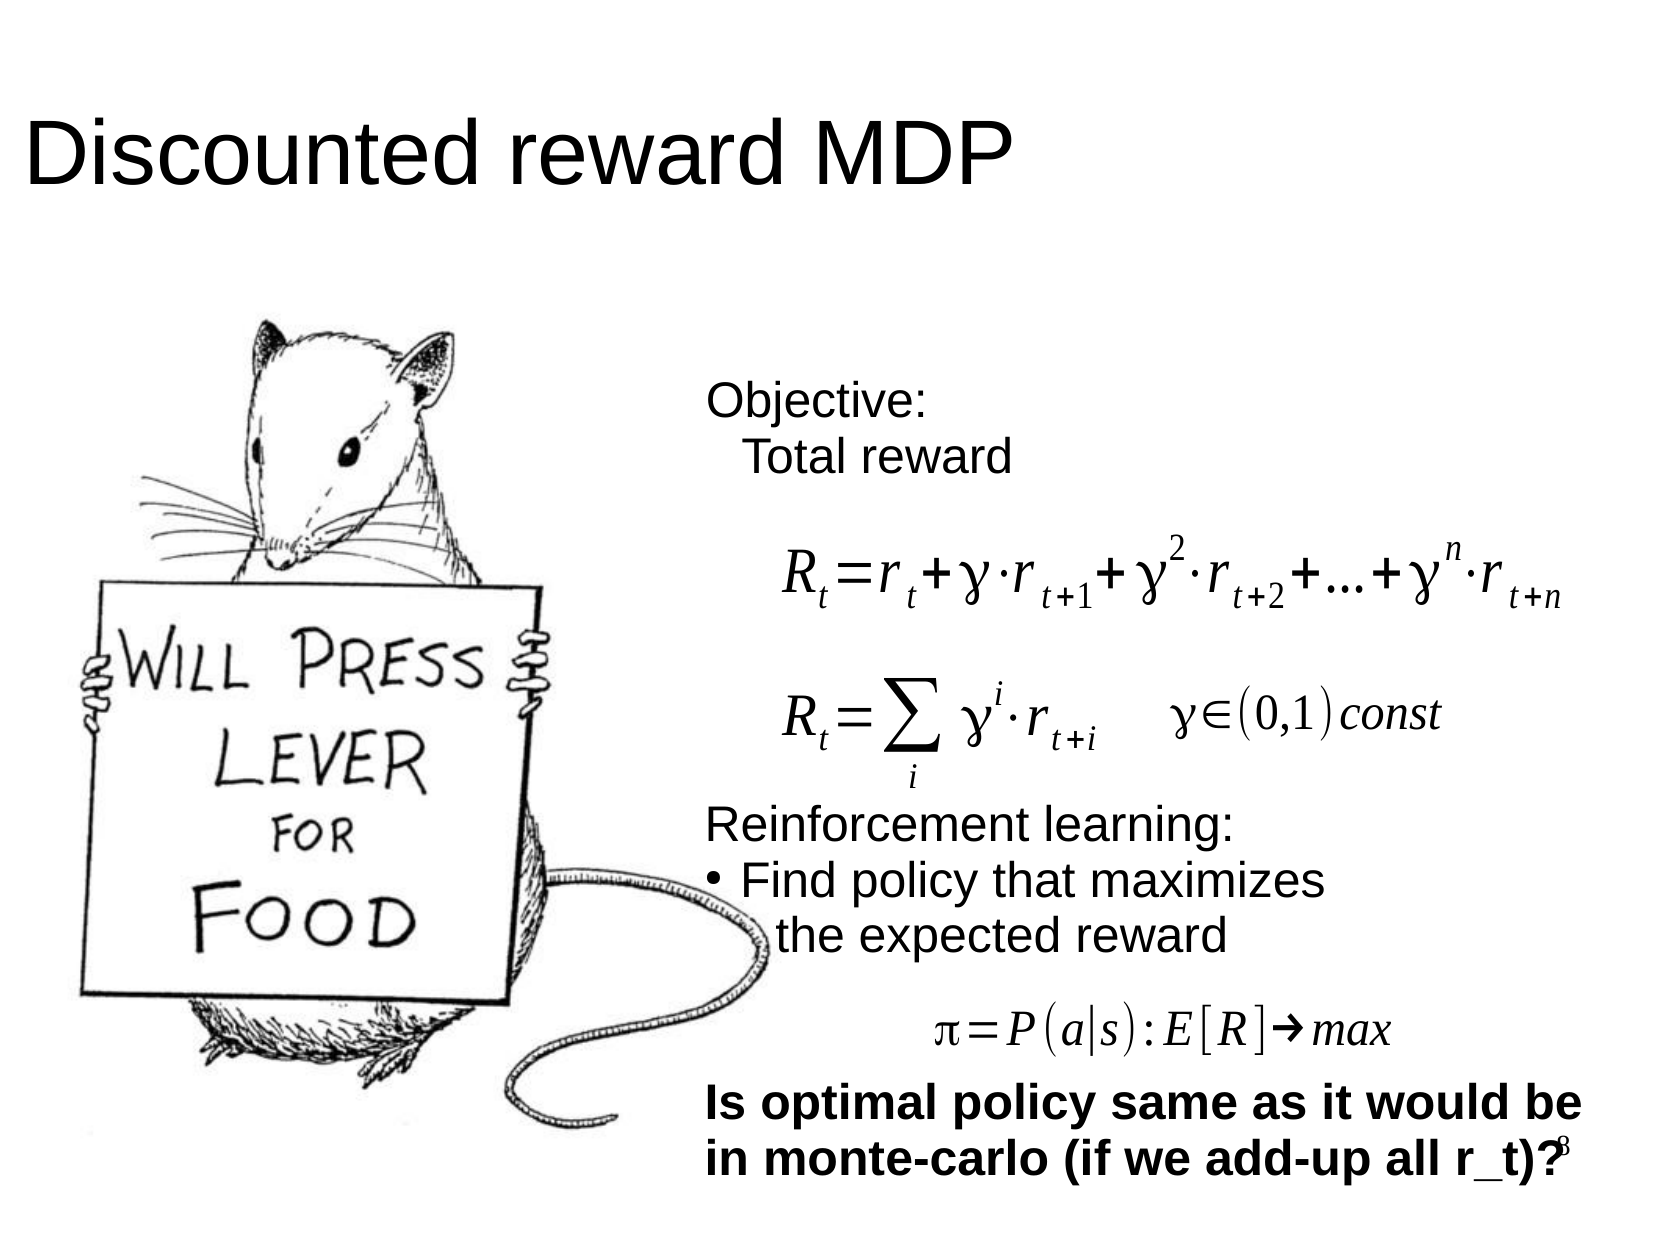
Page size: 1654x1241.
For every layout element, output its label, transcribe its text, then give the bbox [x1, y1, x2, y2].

chart [765, 671, 1111, 793]
chart [765, 523, 1576, 616]
chart [1155, 681, 1456, 743]
picture [0, 250, 791, 1241]
text_box Objective: Total reward [670, 371, 1654, 541]
title Discounted reward MDP [23, 49, 1512, 257]
text_box Reinforcement learning: Find policy that maximizes the expected reward Is optimal policy same as it would be in monte-carlo (if we add-up all r_t)? [669, 793, 1654, 1241]
